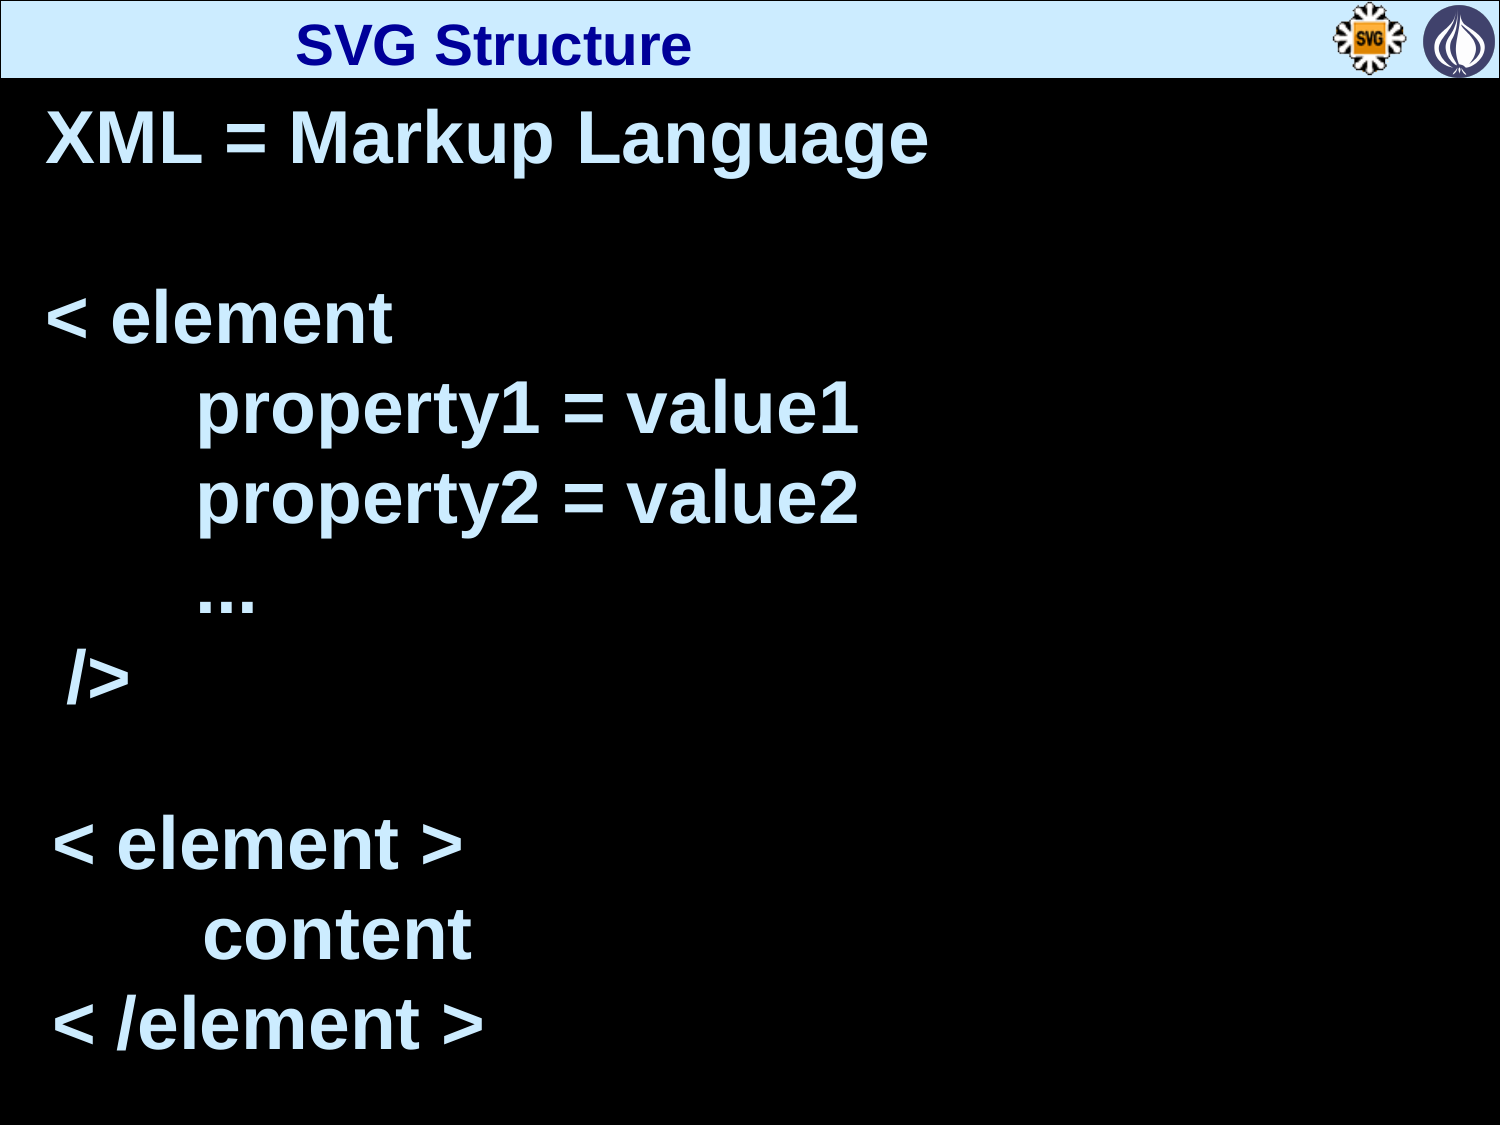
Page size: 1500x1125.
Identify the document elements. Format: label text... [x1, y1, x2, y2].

text_box < element > content < /element > [37, 787, 501, 1073]
text_box [0, 0, 280, 79]
text_box SVG Structure [280, 0, 709, 81]
text_box [1412, 0, 1500, 79]
text_box [709, 0, 1328, 79]
picture [1423, 5, 1495, 78]
picture [1328, 0, 1412, 79]
text_box XML = Markup Language < element property1 = value1 property2 = value2 ... /> [31, 81, 1088, 907]
